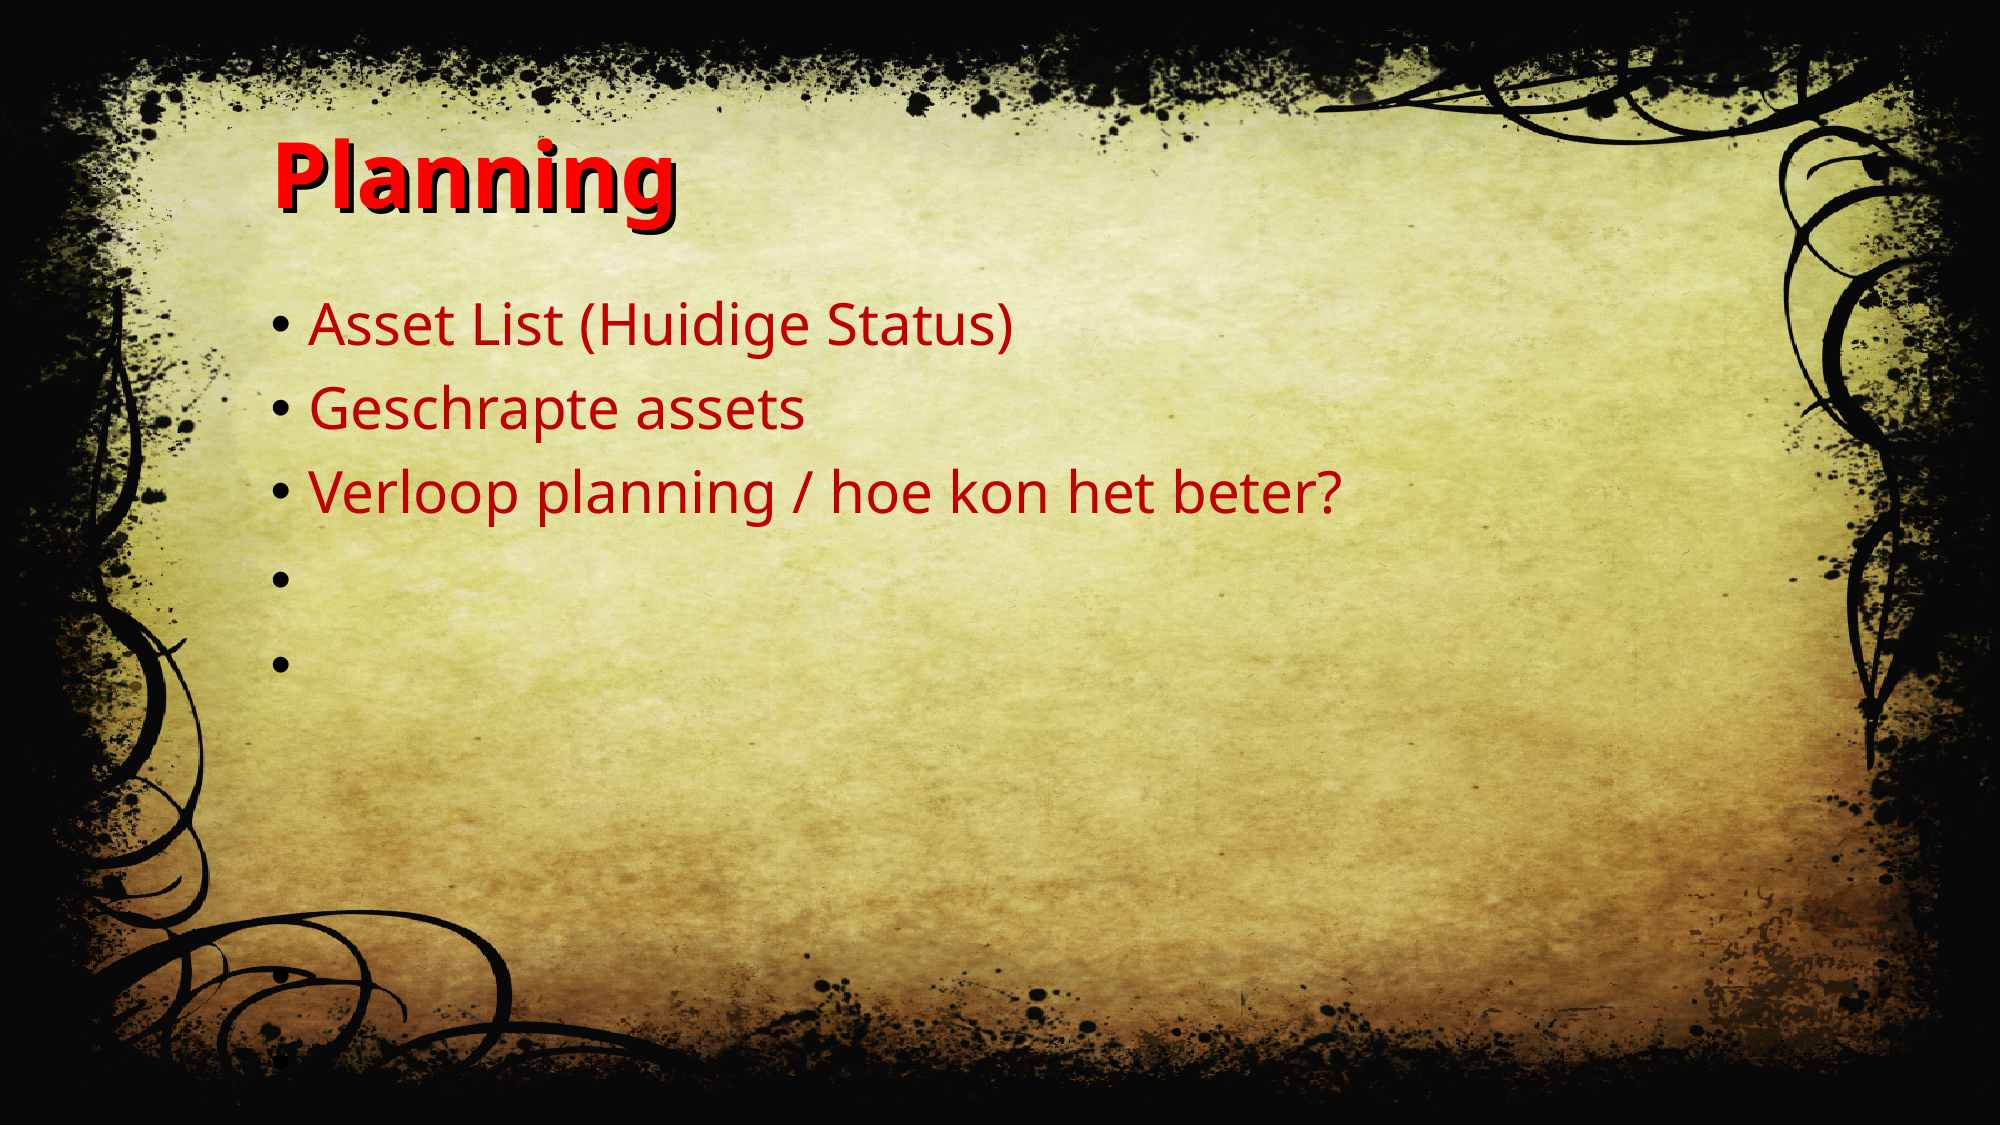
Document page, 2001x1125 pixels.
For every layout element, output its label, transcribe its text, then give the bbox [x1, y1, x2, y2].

list Asset List (Huidige Status) Geschrapte assets Verloop planning / hoe kon het beter? [255, 288, 1981, 1002]
title Planning [255, 70, 1981, 288]
